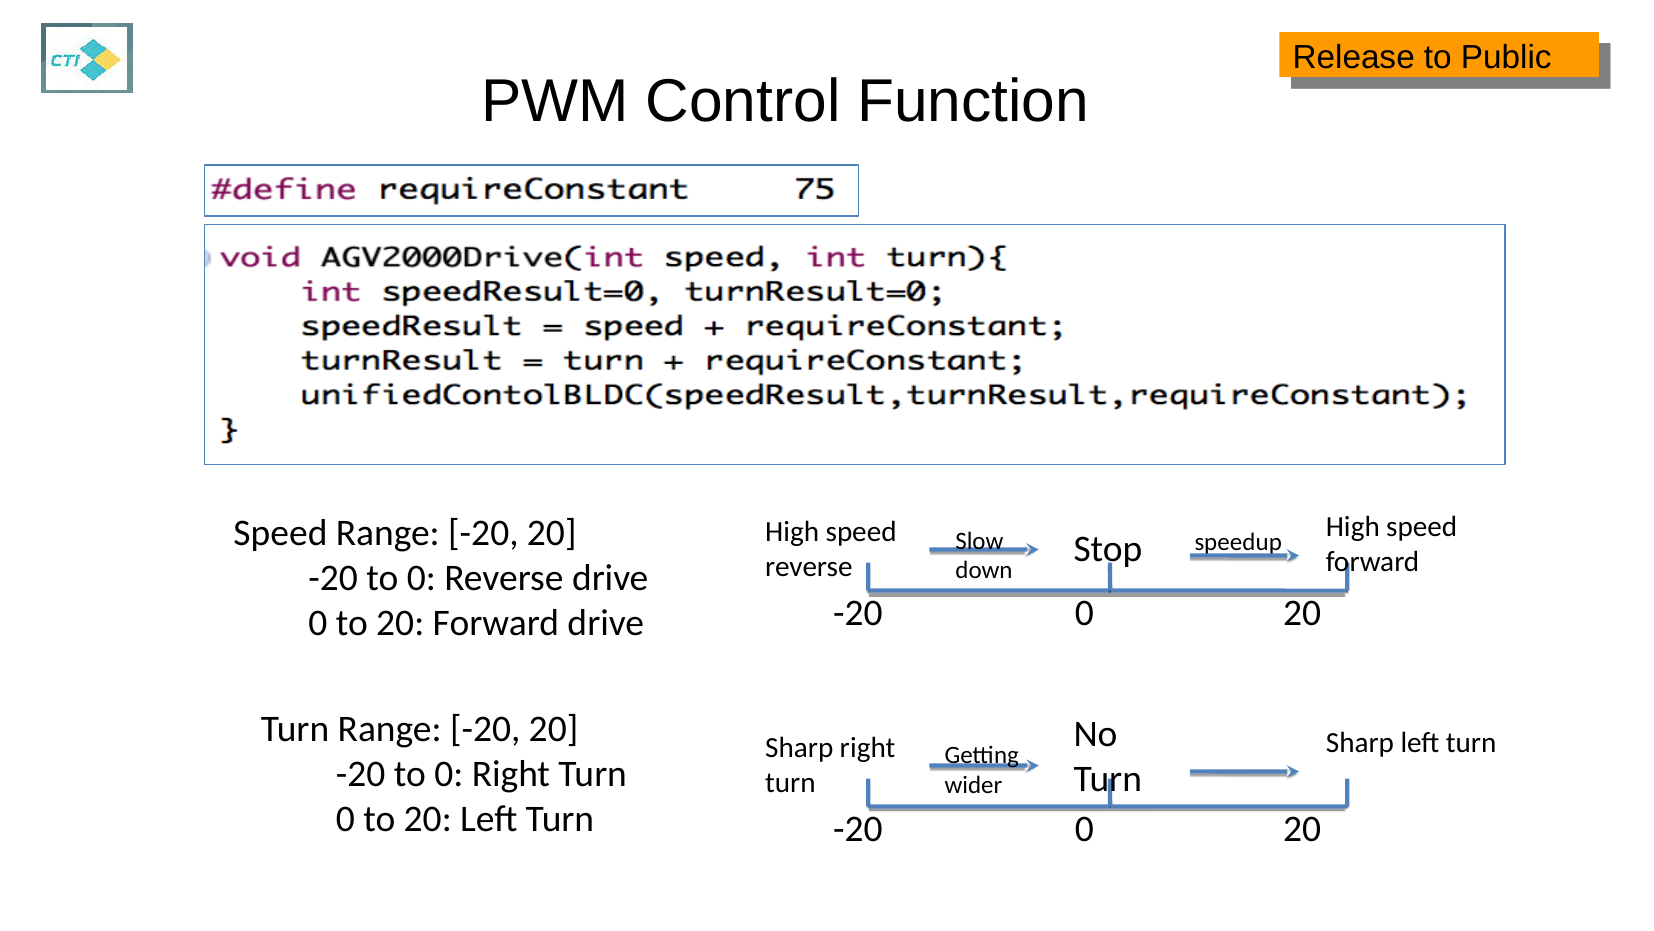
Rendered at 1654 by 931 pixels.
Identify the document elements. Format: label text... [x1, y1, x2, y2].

text_box No Turn [1058, 701, 1180, 790]
text_box Speed Range: [-20, 20] -20 to 0: Reverse drive 0 to 20: Forward drive [218, 500, 751, 626]
text_box Release to Public [1279, 32, 1599, 78]
text_box Sharp right turn [750, 721, 930, 793]
text_box Turn Range: [-20, 20] -20 to 0: Right Turn 0 to 20: Left Turn [245, 696, 778, 822]
text_box Slow down [940, 516, 1072, 580]
title PWM Control Function [41, 32, 1530, 166]
text_box Sharp left turn [1310, 716, 1530, 788]
picture [41, 23, 133, 93]
text_box High speed forward [1310, 500, 1530, 572]
text_box speedup [1179, 517, 1311, 556]
text_box -20 0 20 [818, 580, 1407, 631]
text_box Stop [1058, 516, 1190, 567]
text_box -20 0 20 [818, 796, 1407, 847]
text_box High speed reverse [750, 505, 969, 577]
picture [205, 225, 1505, 464]
text_box Stop [1128, 545, 1137, 559]
text_box Getting wider [929, 730, 1061, 794]
picture [205, 165, 858, 216]
